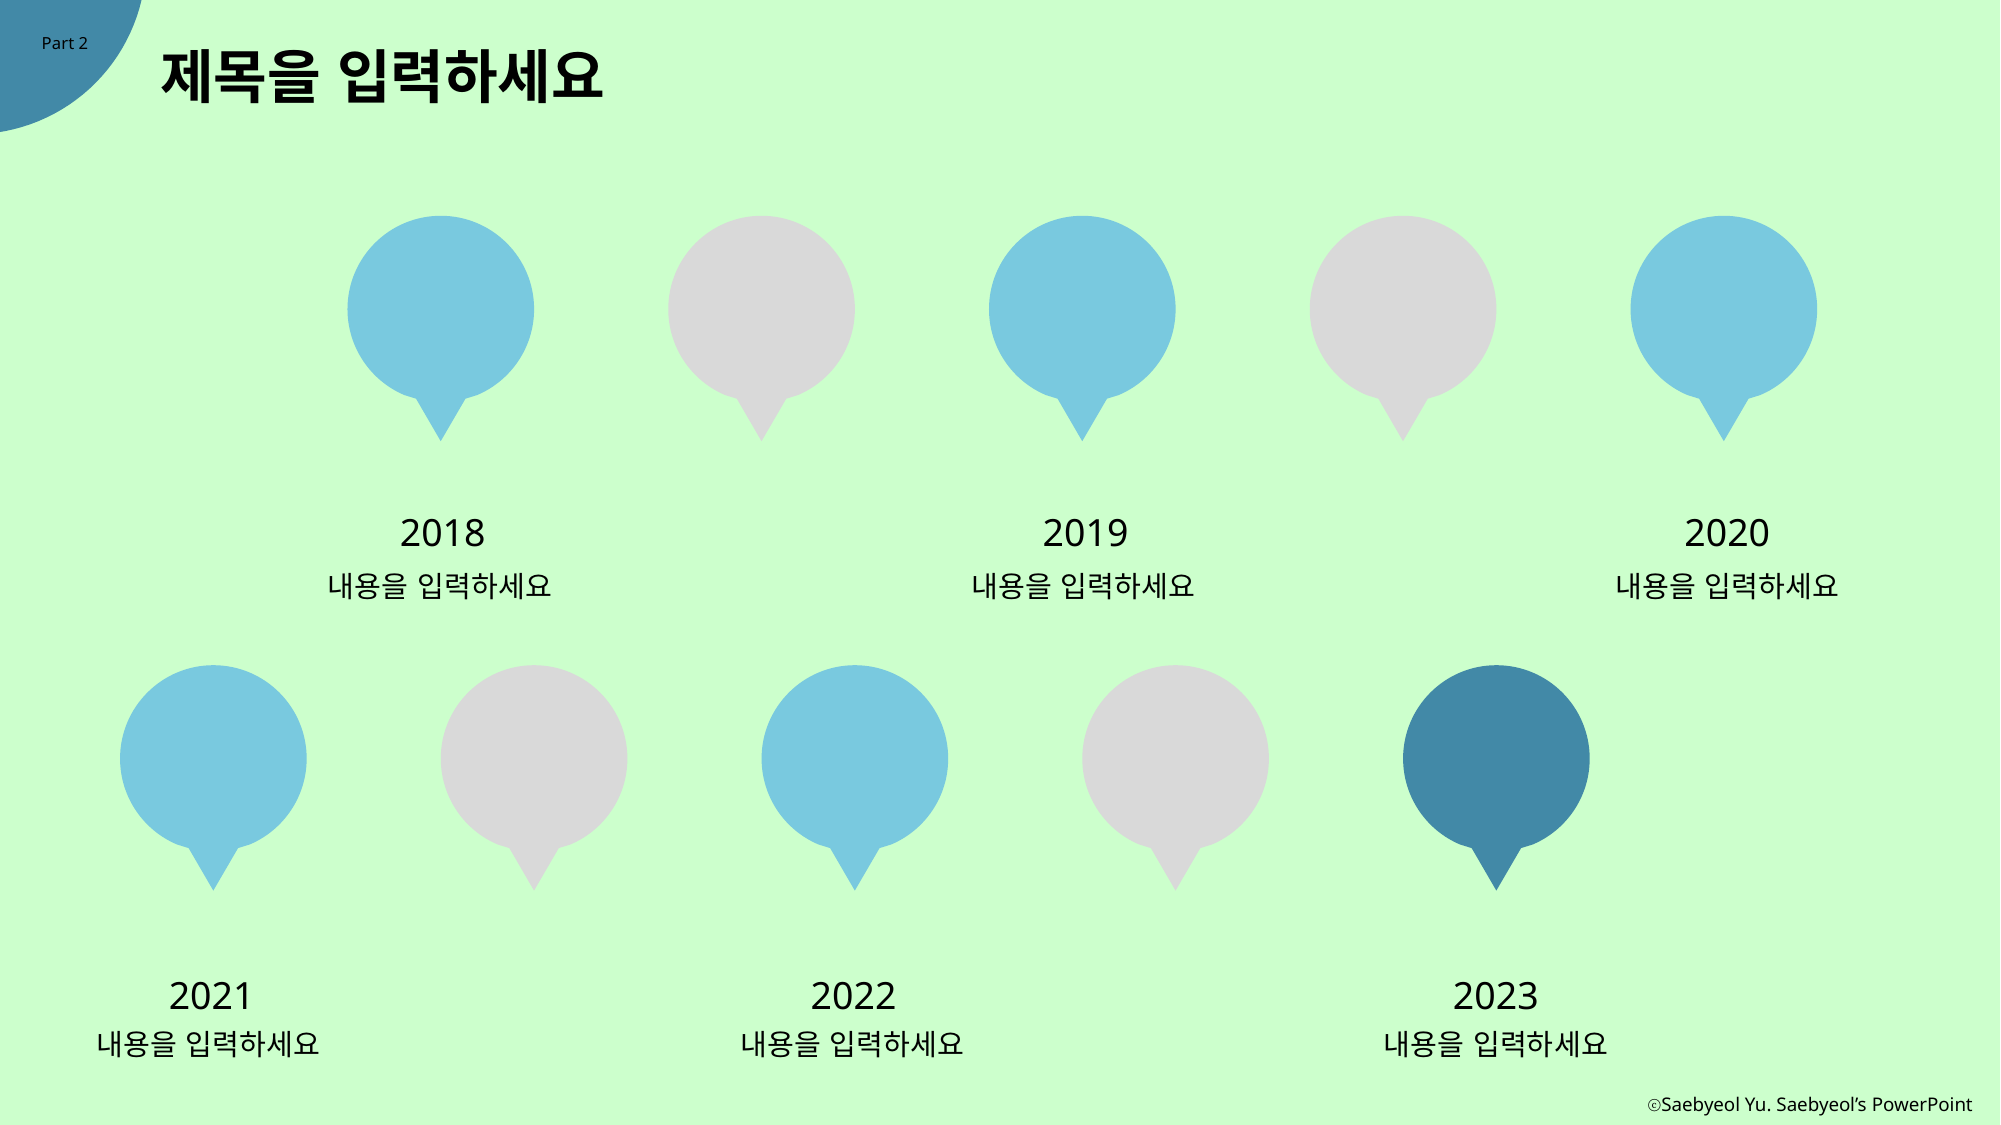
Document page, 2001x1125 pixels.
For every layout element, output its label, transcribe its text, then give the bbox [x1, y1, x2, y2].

text_box Part 2 [26, 24, 103, 63]
text_box 내용을 입력하세요 [725, 1014, 980, 1072]
text_box 2020 [1669, 498, 1786, 556]
text_box 제목을 입력하세요 [145, 24, 620, 124]
text_box 내용을 입력하세요 [956, 556, 1211, 614]
text_box [120, 665, 307, 891]
text_box [347, 215, 535, 442]
text_box [0, 0, 142, 132]
text_box [761, 665, 949, 891]
text_box [1309, 215, 1497, 442]
text_box 내용을 입력하세요 [81, 1014, 336, 1072]
text_box 내용을 입력하세요 [313, 556, 568, 614]
text_box [1630, 215, 1818, 442]
text_box 2018 [385, 498, 501, 556]
text_box [1082, 665, 1269, 891]
text_box 2023 [1438, 962, 1554, 1014]
text_box 2021 [154, 962, 270, 1014]
text_box [988, 215, 1176, 442]
text_box 2019 [1027, 498, 1144, 556]
text_box 내용을 입력하세요 [1369, 1014, 1624, 1072]
text_box [440, 665, 628, 891]
text_box [1403, 665, 1590, 891]
text_box 내용을 입력하세요 [1600, 556, 1855, 614]
text_box [668, 215, 855, 442]
text_box 2022 [795, 962, 912, 1014]
